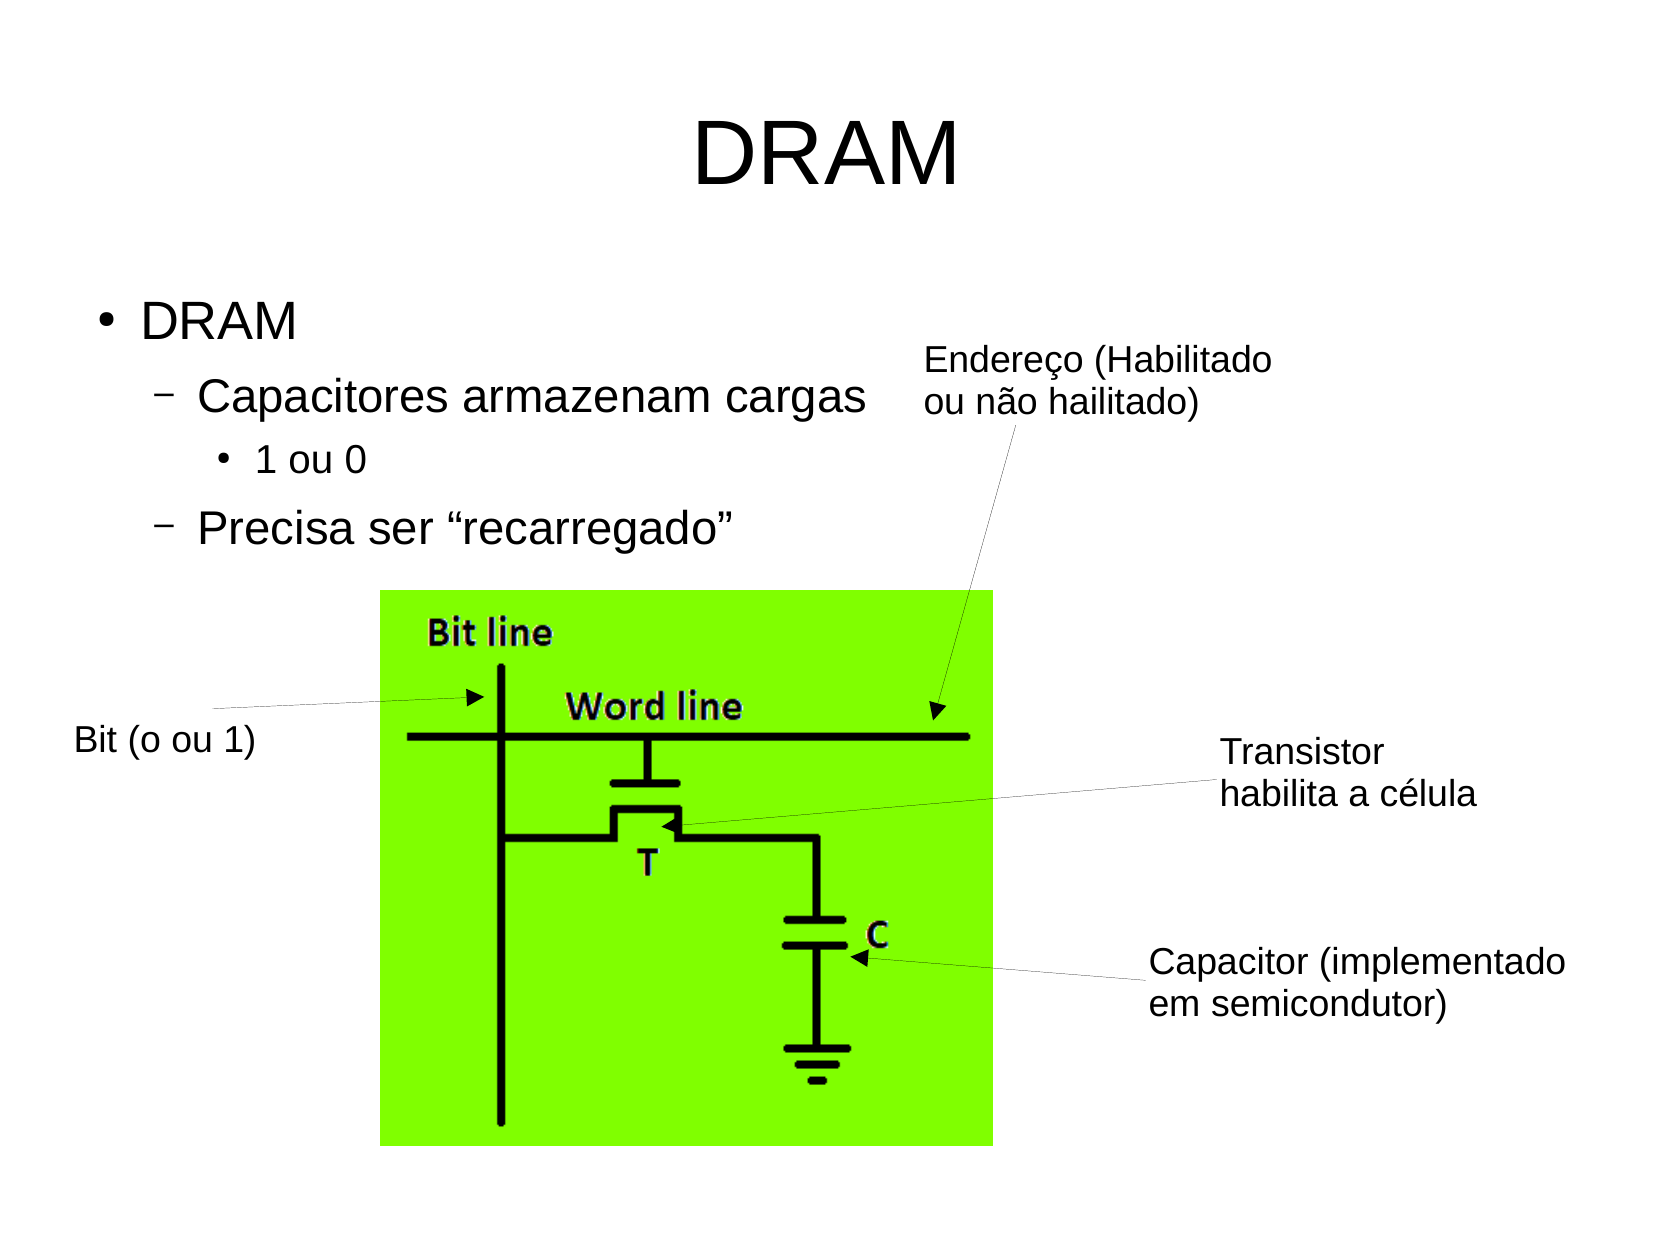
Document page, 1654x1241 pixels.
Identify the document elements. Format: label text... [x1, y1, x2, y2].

list DRAM Capacitores armazenam cargas 1 ou 0 Precisa ser “recarregado” [82, 290, 1441, 556]
text_box Capacitor (implementado em semicondutor) [1133, 933, 1582, 1032]
picture [380, 590, 993, 1146]
text_box Bit (o ou 1) [58, 710, 272, 768]
title DRAM [82, 49, 1571, 257]
text_box Endereço (Habilitado ou não hailitado) [908, 330, 1288, 430]
text_box Transistor habilita a célula [1204, 722, 1492, 822]
